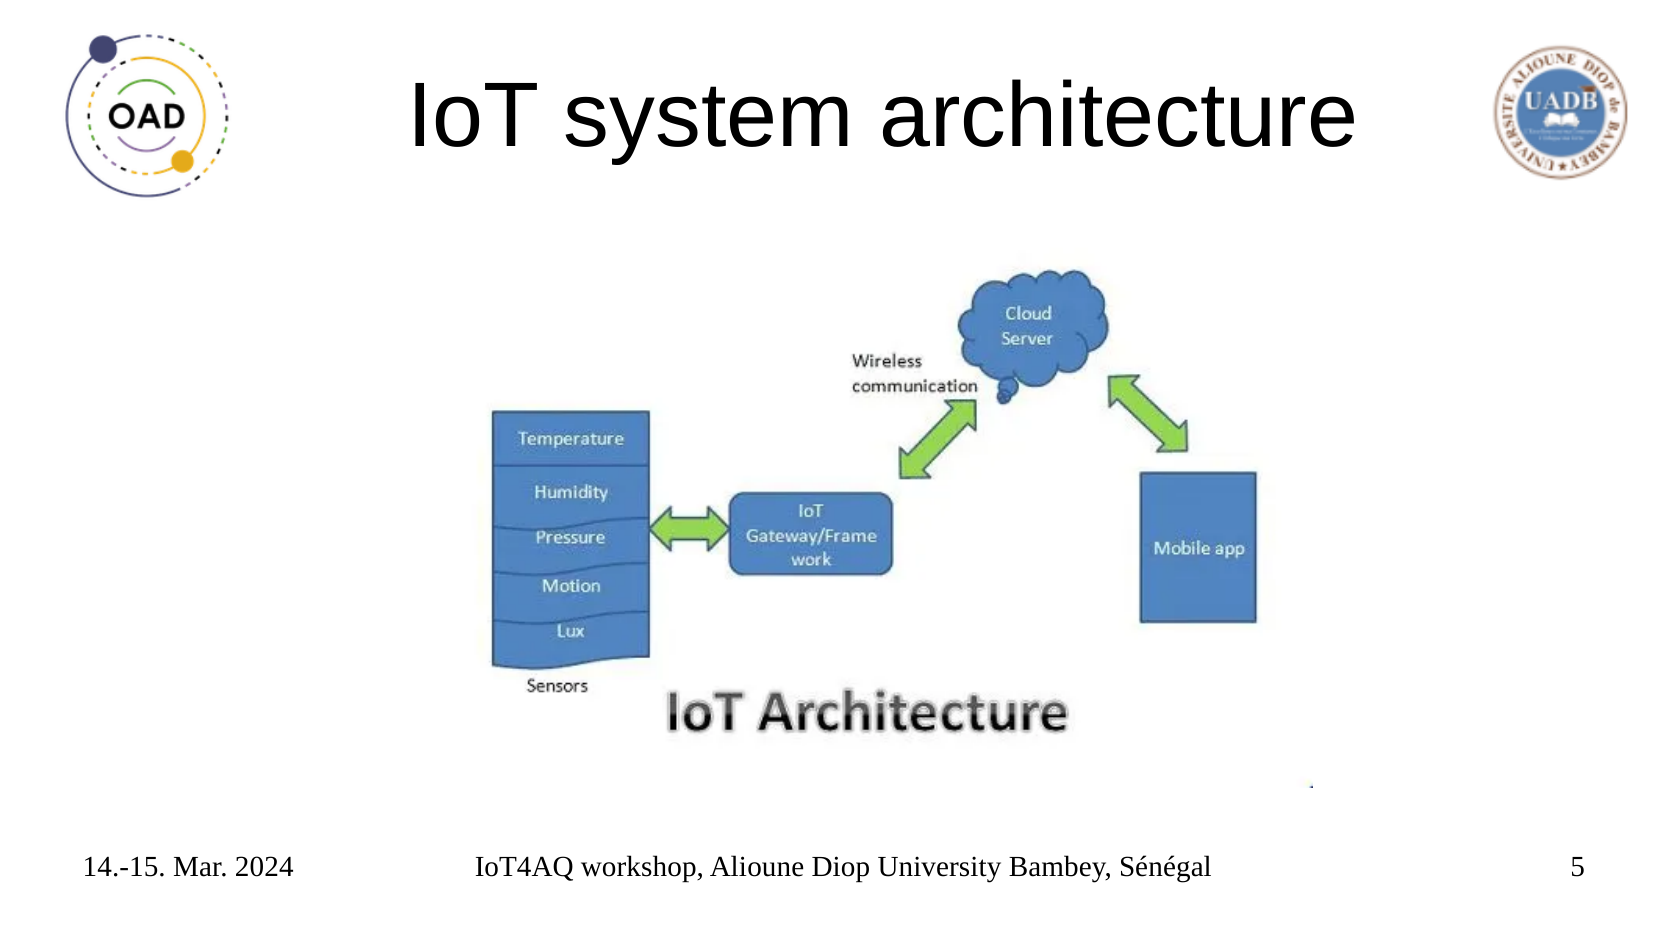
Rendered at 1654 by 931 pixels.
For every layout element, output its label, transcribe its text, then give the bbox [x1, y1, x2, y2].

picture [25, 20, 263, 218]
title IoT system architecture [300, 37, 1468, 193]
picture [1482, 37, 1641, 188]
picture [425, 229, 1313, 788]
